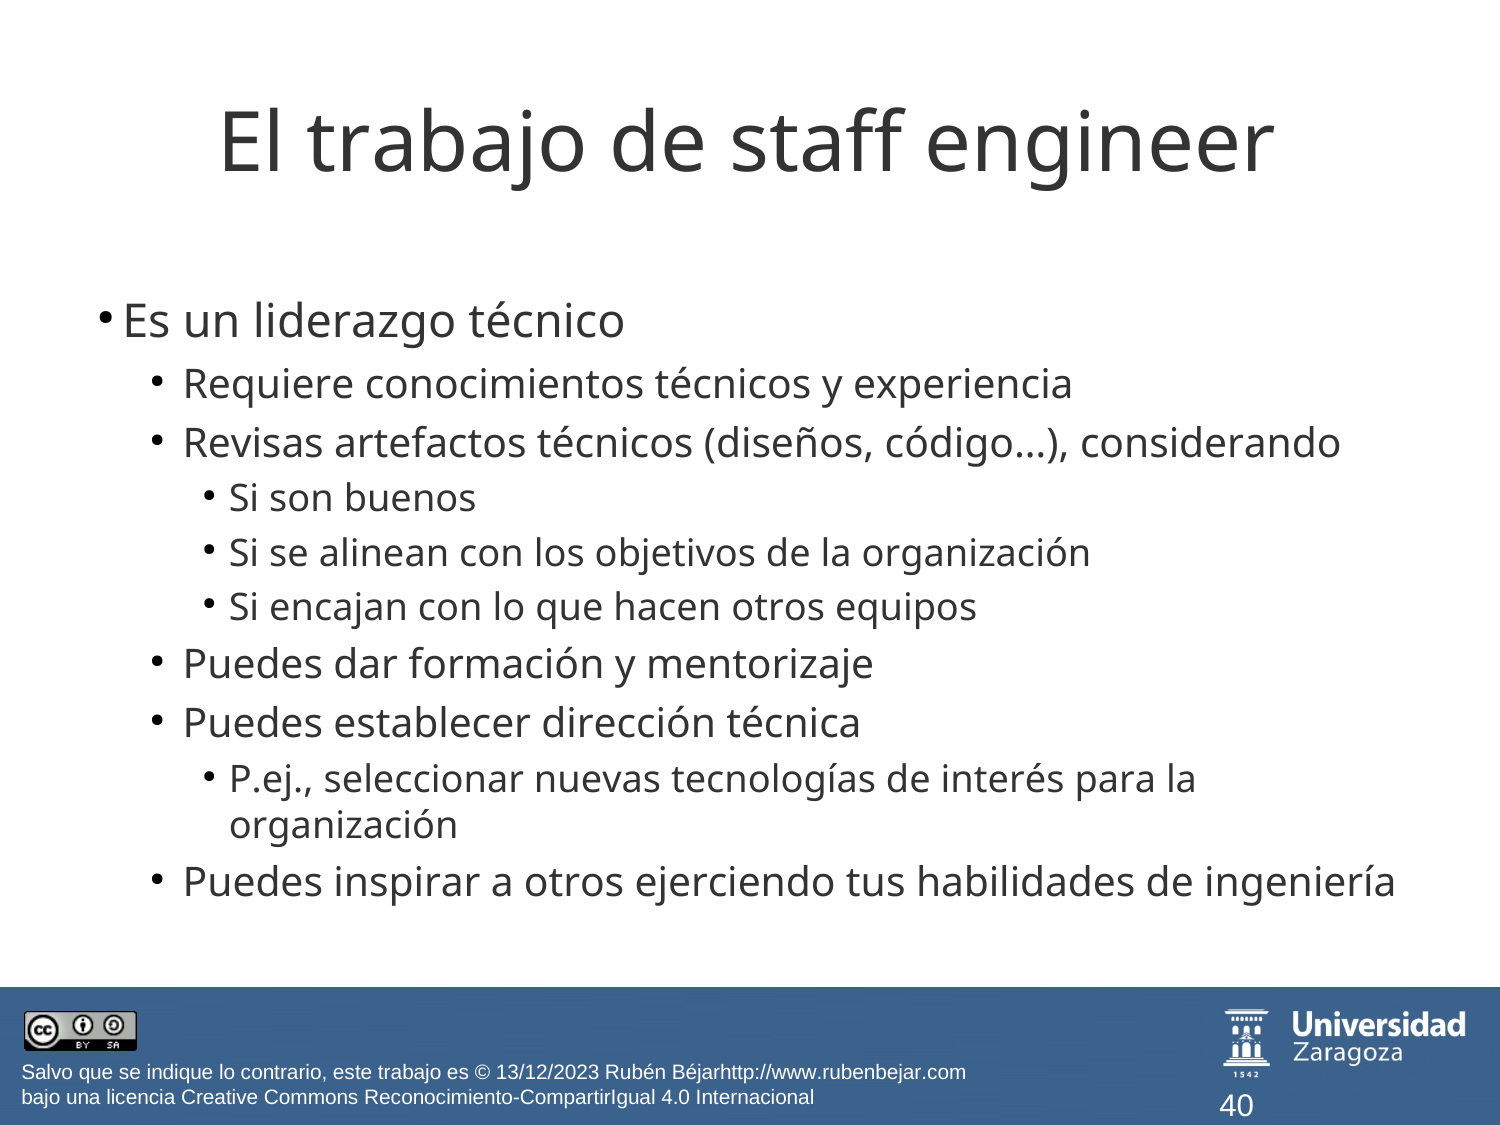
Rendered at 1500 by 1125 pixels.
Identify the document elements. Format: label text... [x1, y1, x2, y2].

title El trabajo de staff engineer [74, 20, 1420, 257]
list Es un liderazgo técnico Requiere conocimientos técnicos y experiencia Revisas artefactos técnicos (diseños, código…), considerando Si son buenos Si se alinean con los objetivos de la organización Si encajan con lo que hacen otros equipos Puedes dar formación y mentorizaje Puedes establecer dirección técnica P.ej., seleccionar nuevas tecnologías de interés para la organización Puedes inspirar a otros ejerciendo tus habilidades de ingeniería [82, 283, 1418, 957]
picture [0, 987, 1500, 1125]
